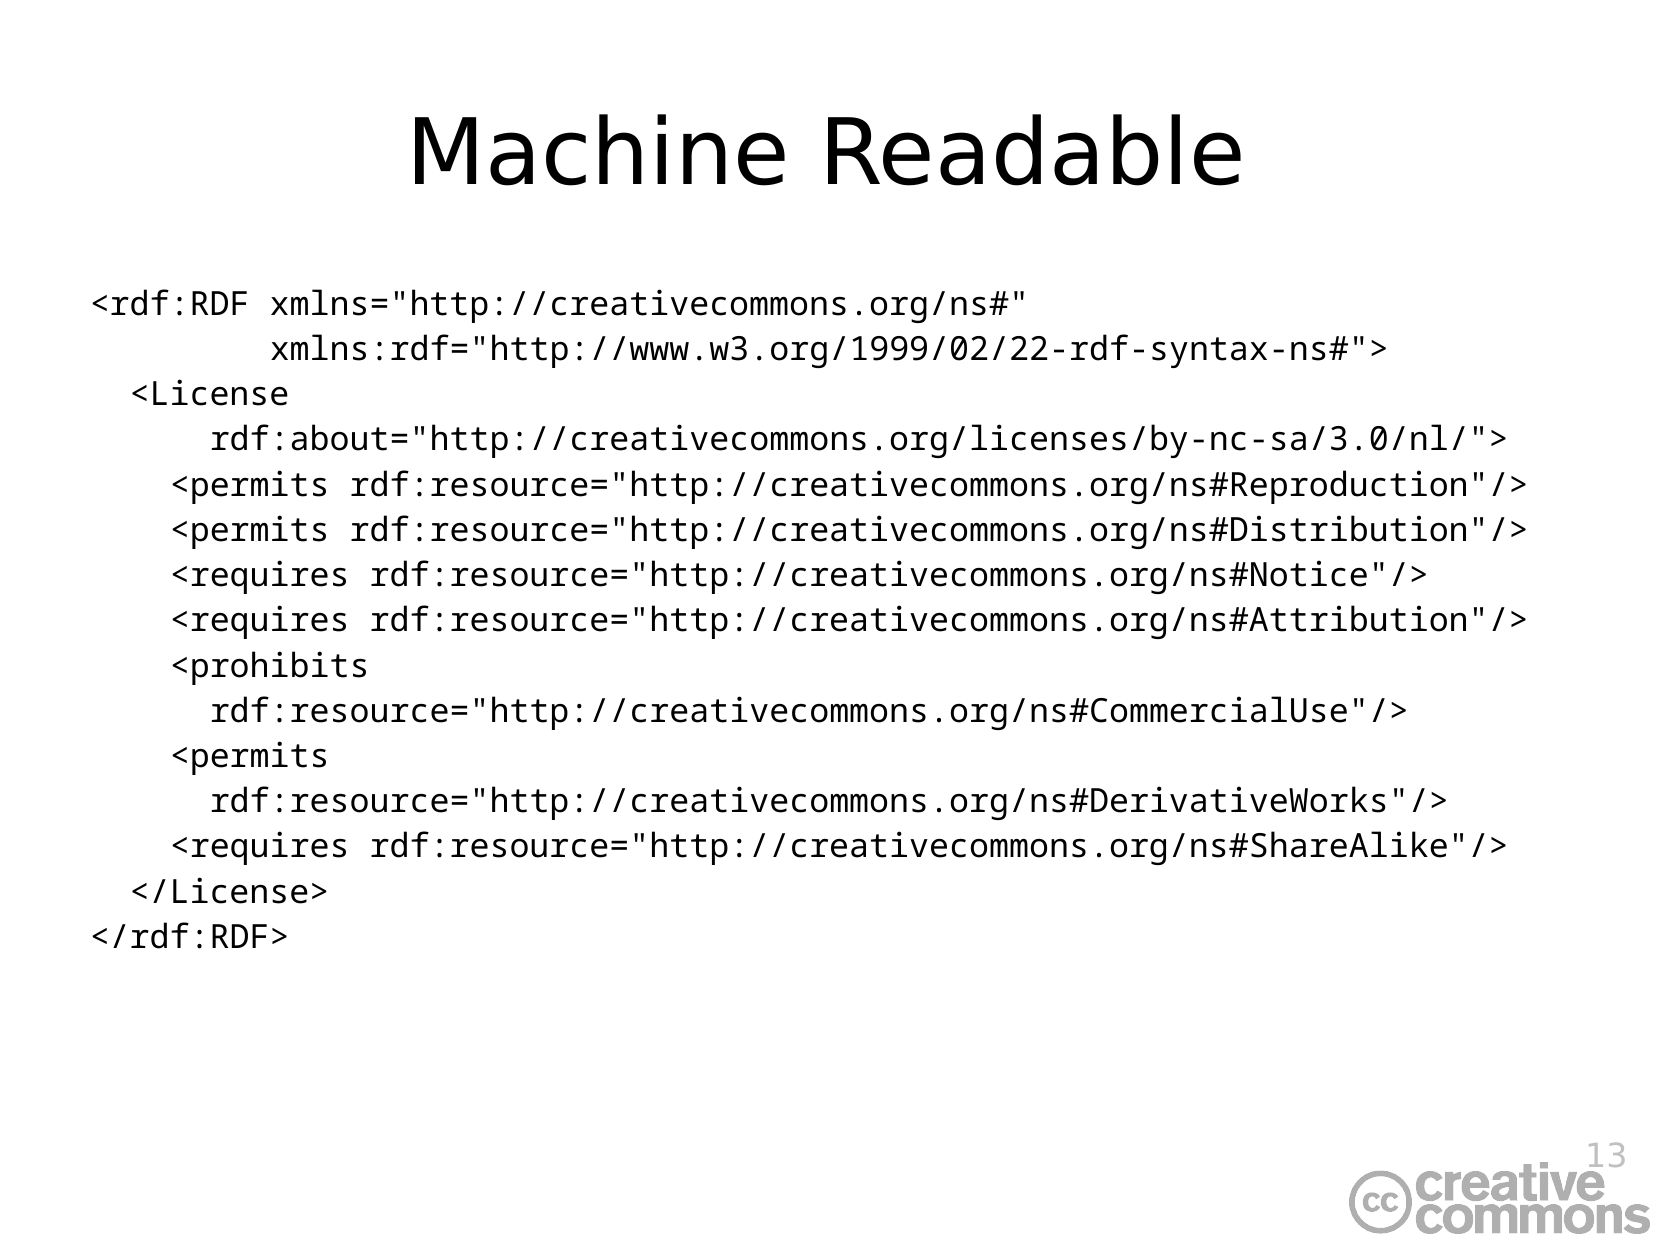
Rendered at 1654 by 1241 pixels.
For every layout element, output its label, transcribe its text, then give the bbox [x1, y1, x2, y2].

text_box <rdf:RDF xmlns="http://creativecommons.org/ns#" xmlns:rdf="http://www.w3.org/1999/02/22-rdf-syntax-ns#"> <License rdf:about="http://creativecommons.org/licenses/by-nc-sa/3.0/nl/"> <permits rdf:resource="http://creativecommons.org/ns#Reproduction"/> <permits rdf:resource="http://creativecommons.org/ns#Distribution"/> <requires rdf:resource="http://creativecommons.org/ns#Notice"/> <requires rdf:resource="http://creativecommons.org/ns#Attribution"/> <prohibits rdf:resource="http://creativecommons.org/ns#CommercialUse"/> <permits rdf:resource="http://creativecommons.org/ns#DerivativeWorks"/> <requires rdf:resource="http://creativecommons.org/ns#ShareAlike"/> </License> </rdf:RDF> [74, 272, 1575, 1241]
picture [1575, 1162, 1650, 1234]
title Machine Readable [82, 49, 1571, 257]
